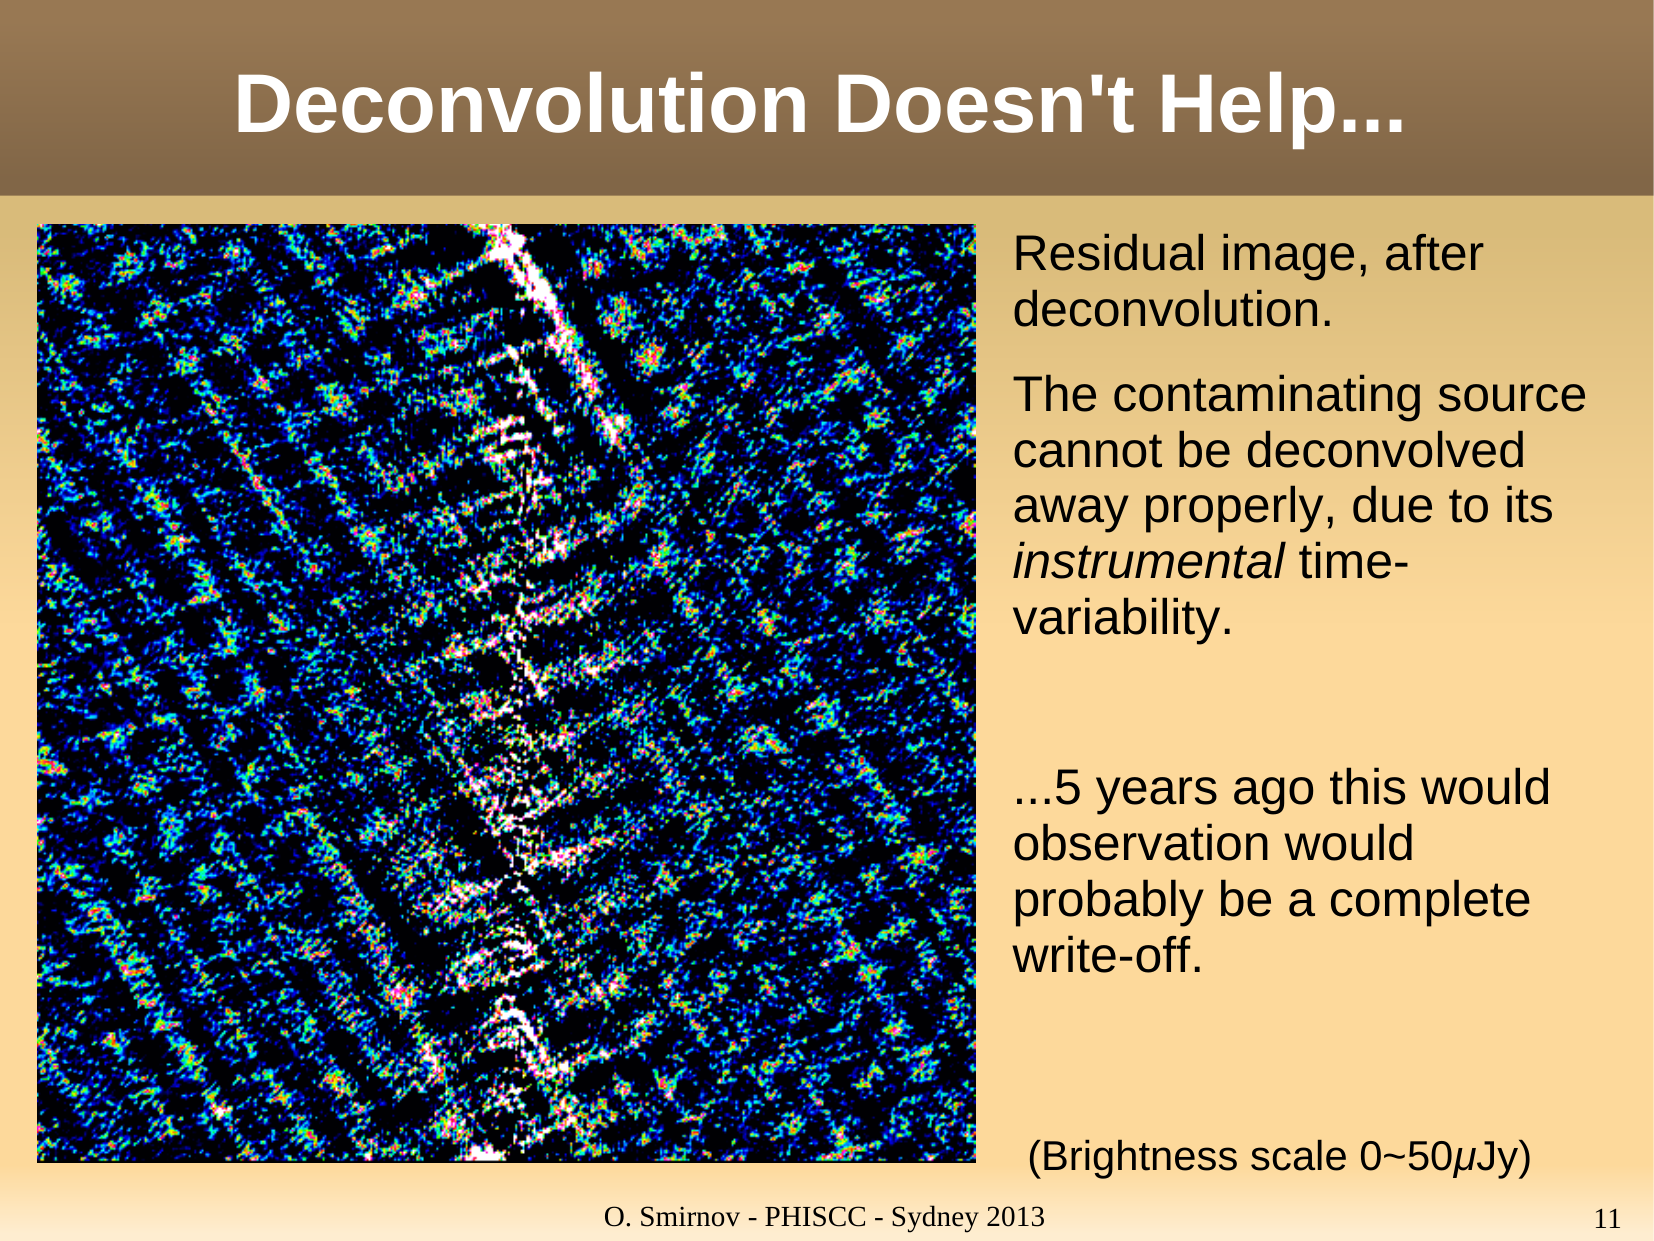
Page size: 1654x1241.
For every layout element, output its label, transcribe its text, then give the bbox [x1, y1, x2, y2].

title Deconvolution Doesn't Help... [76, 7, 1565, 200]
text_box (Brightness scale 0~50μJy) [1012, 1125, 1654, 1187]
picture [0, 0, 1654, 1241]
list Residual image, after deconvolution. The contaminating source cannot be deconvolved away properly, due to its instrumental time-variability. ...5 years ago this would observation would probably be a complete write-off. [1012, 225, 1601, 1104]
